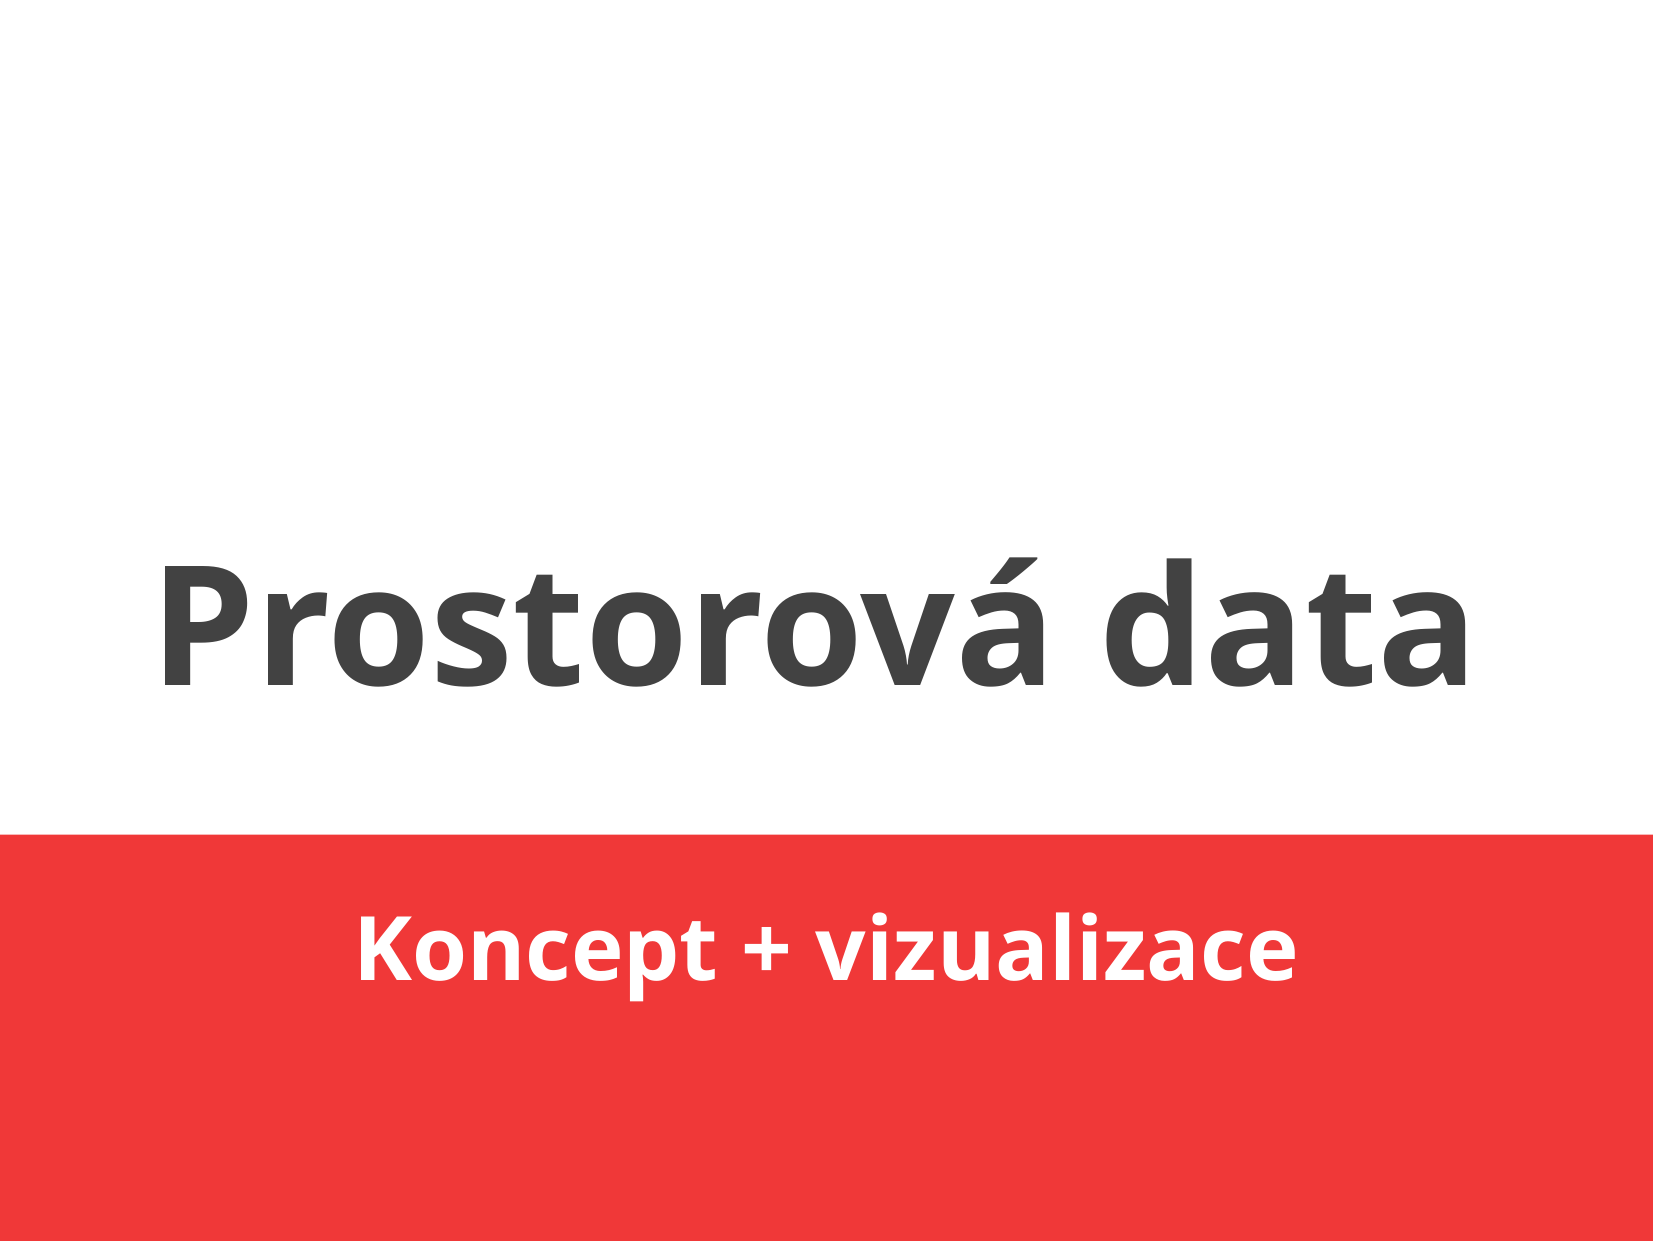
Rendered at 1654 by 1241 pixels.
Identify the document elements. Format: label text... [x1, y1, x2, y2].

title Prostorová data [70, 430, 1559, 812]
subtitle Koncept + vizualizace [82, 881, 1571, 1010]
